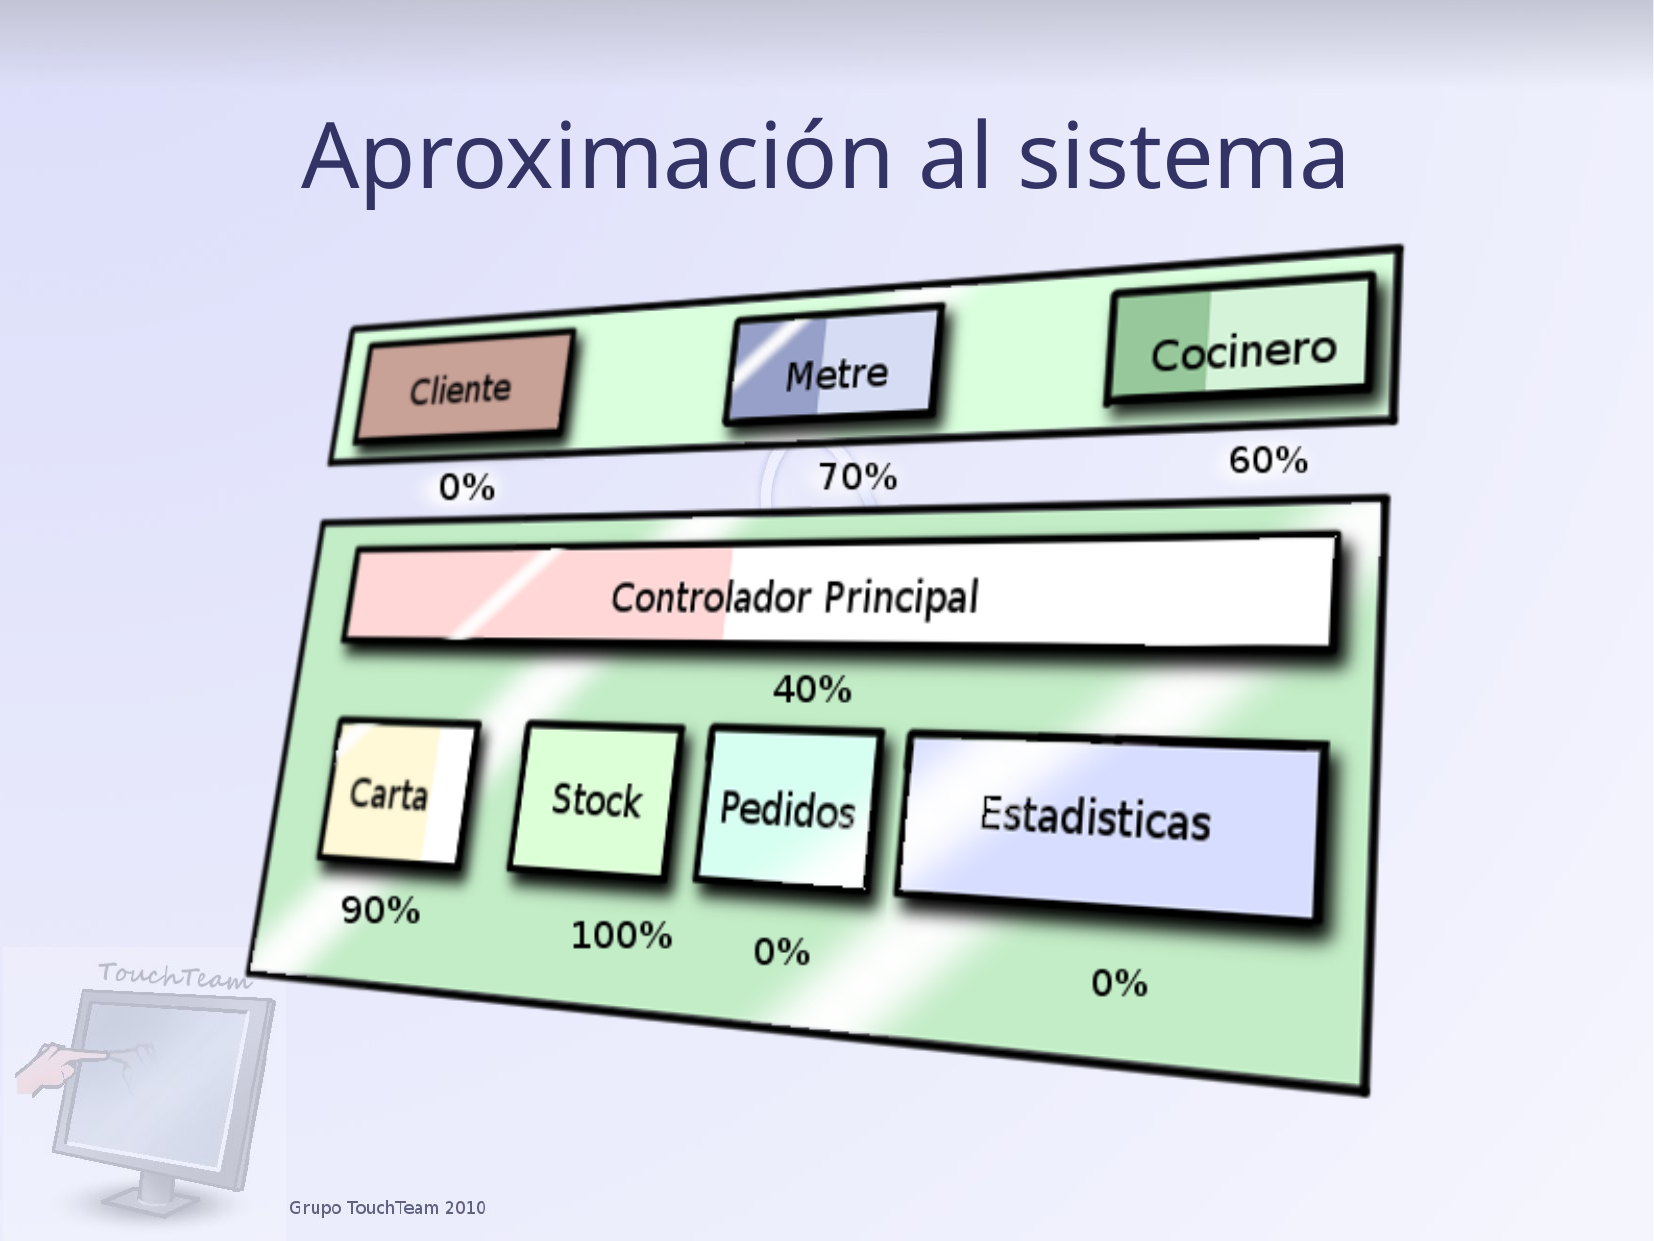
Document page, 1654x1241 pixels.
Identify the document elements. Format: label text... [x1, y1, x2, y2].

title Aproximación al sistema [82, 56, 1571, 250]
picture [0, 0, 1654, 1241]
